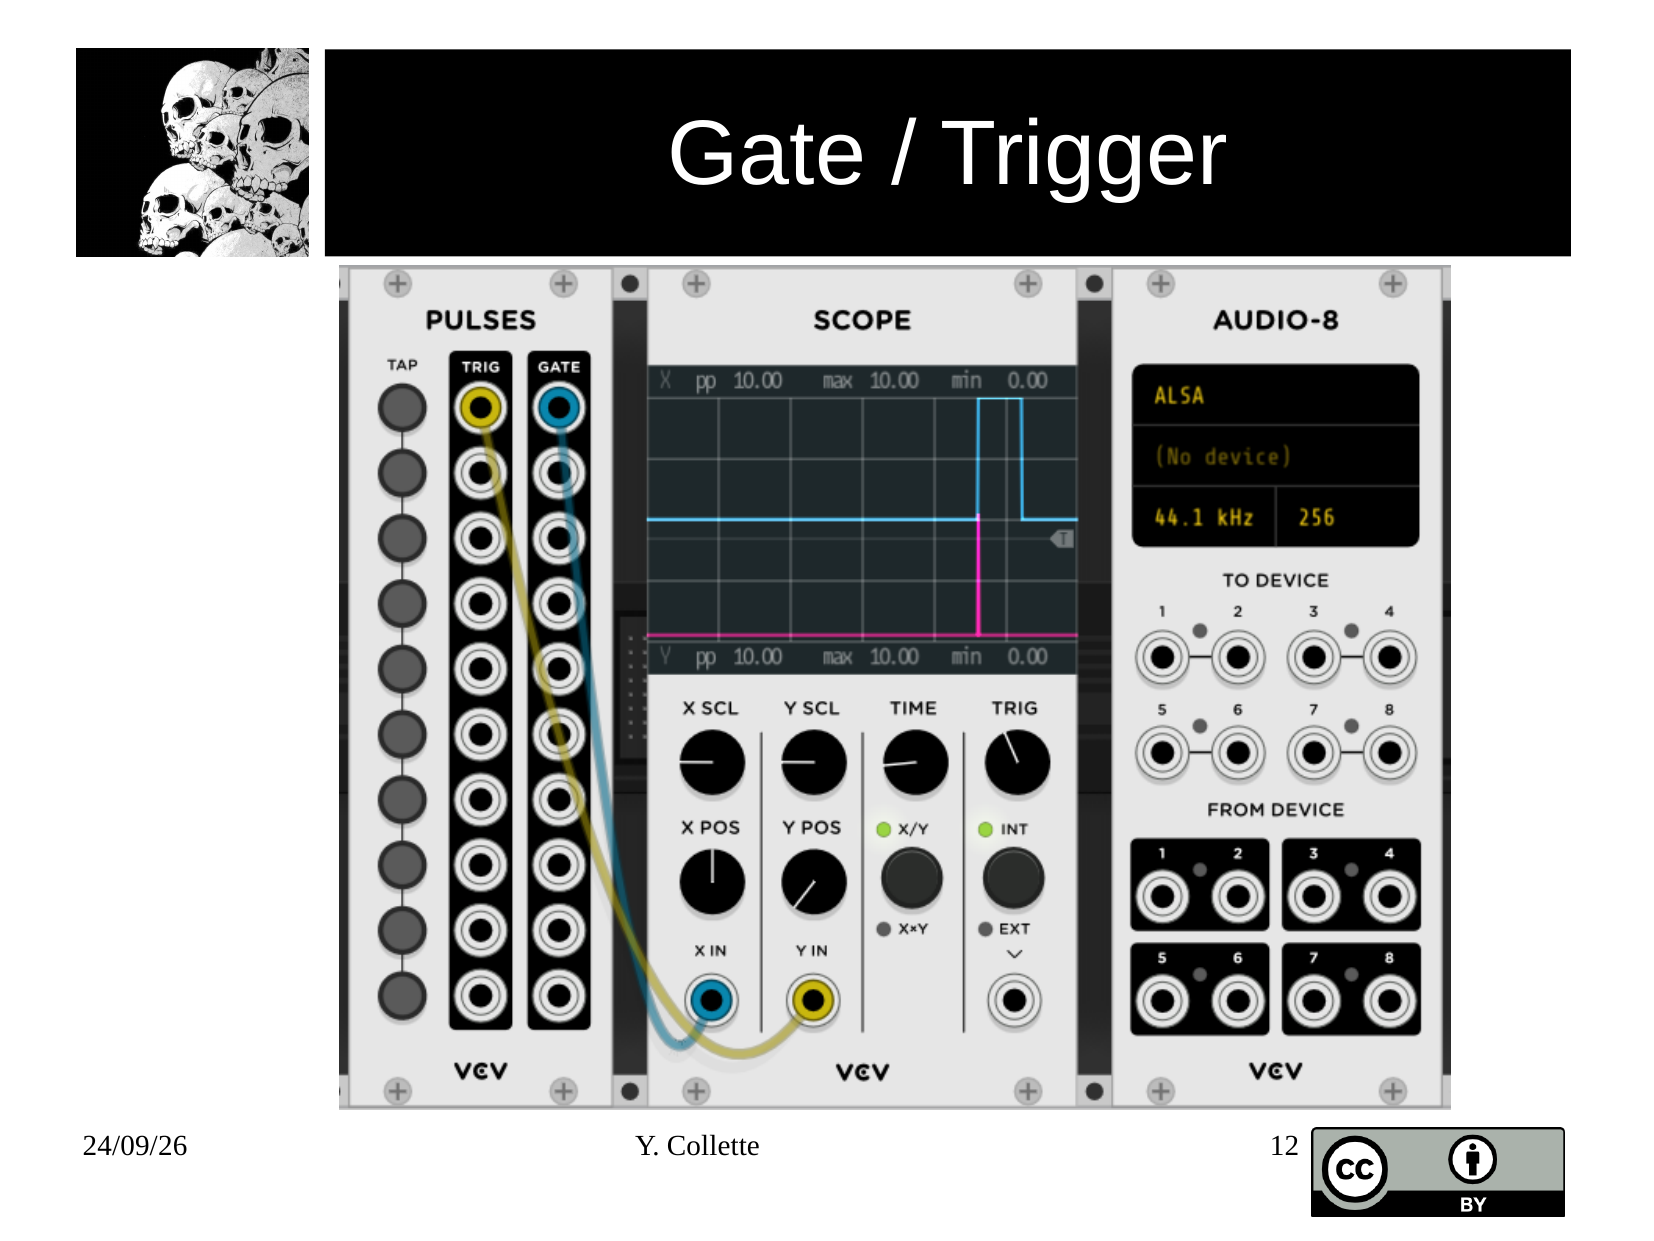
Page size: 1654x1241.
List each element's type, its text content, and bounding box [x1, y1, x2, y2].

picture [339, 265, 1451, 1110]
title Gate / Trigger [324, 49, 1571, 257]
picture [1311, 1127, 1565, 1217]
picture [76, 48, 309, 257]
